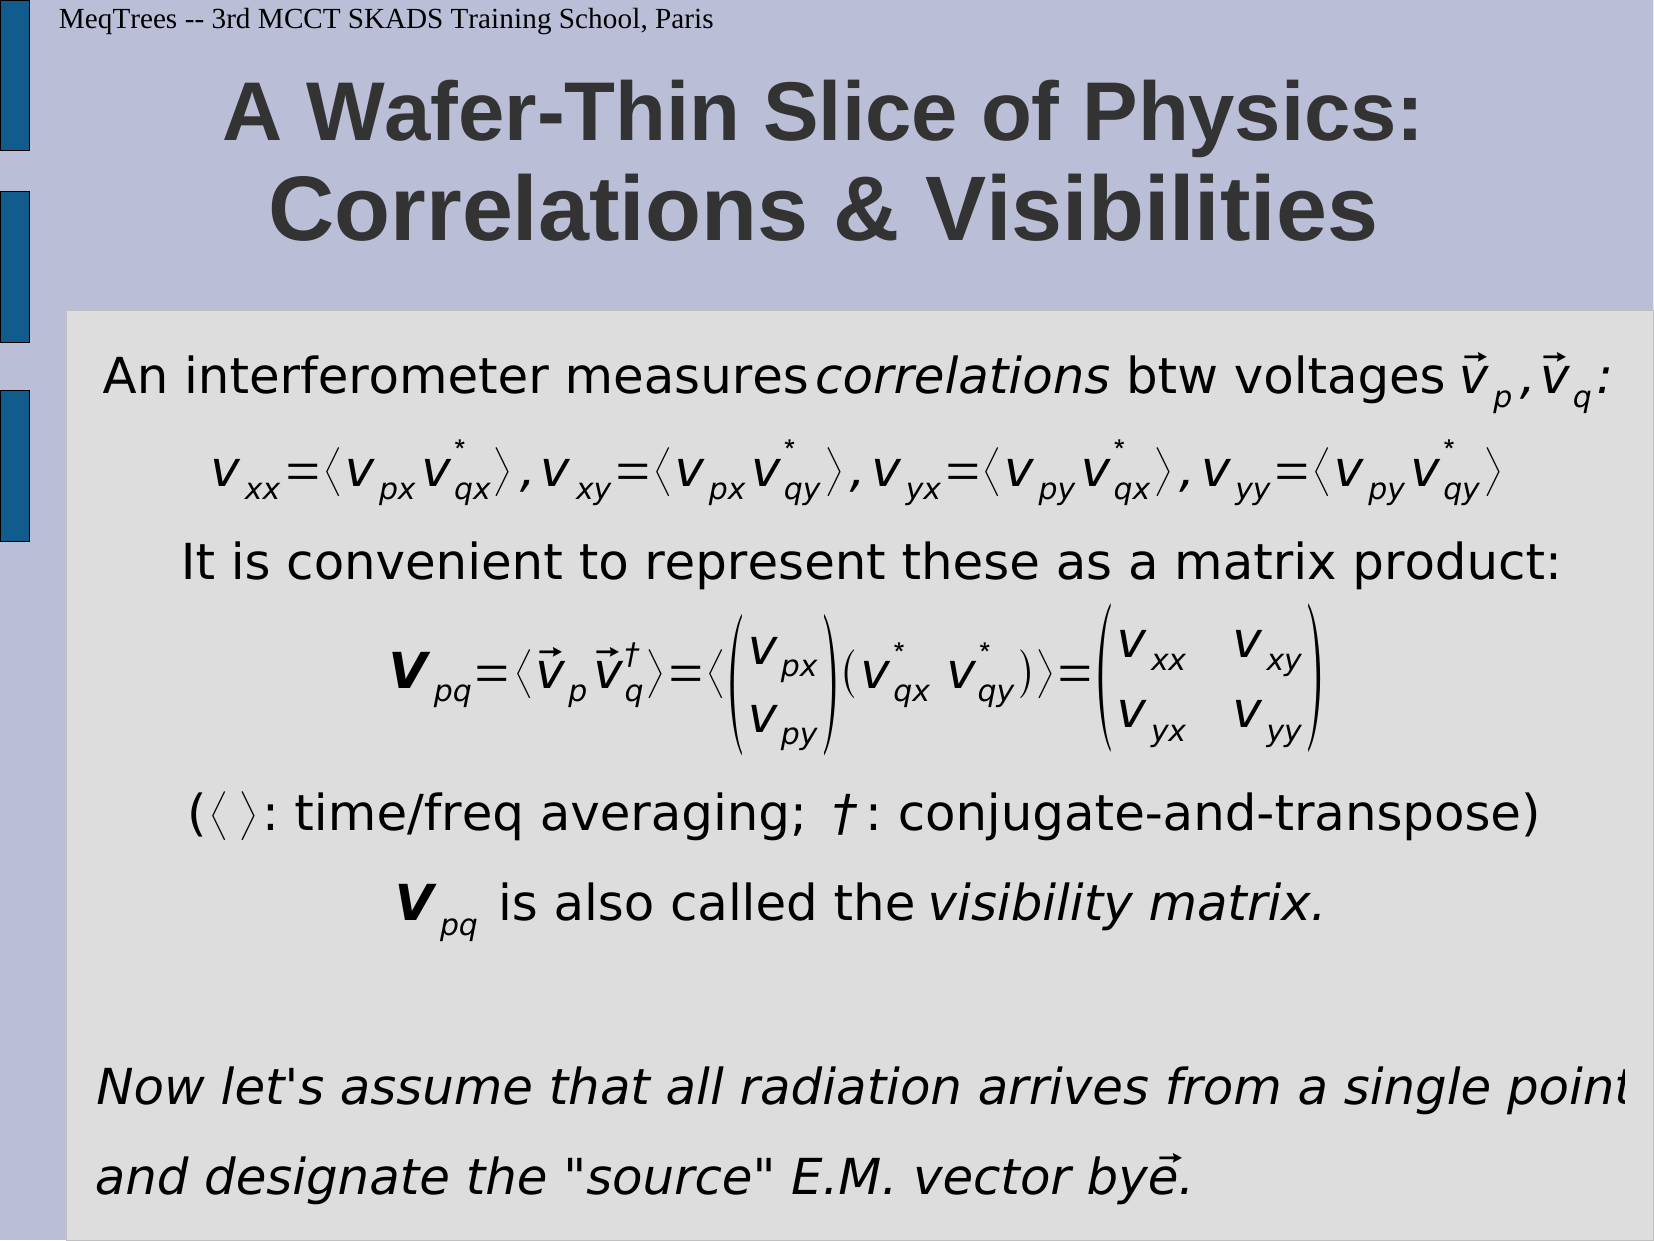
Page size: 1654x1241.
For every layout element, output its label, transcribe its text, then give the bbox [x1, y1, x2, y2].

chart [88, 324, 1625, 1213]
title A Wafer-Thin Slice of Physics: Correlations & Visibilities [118, 59, 1531, 267]
